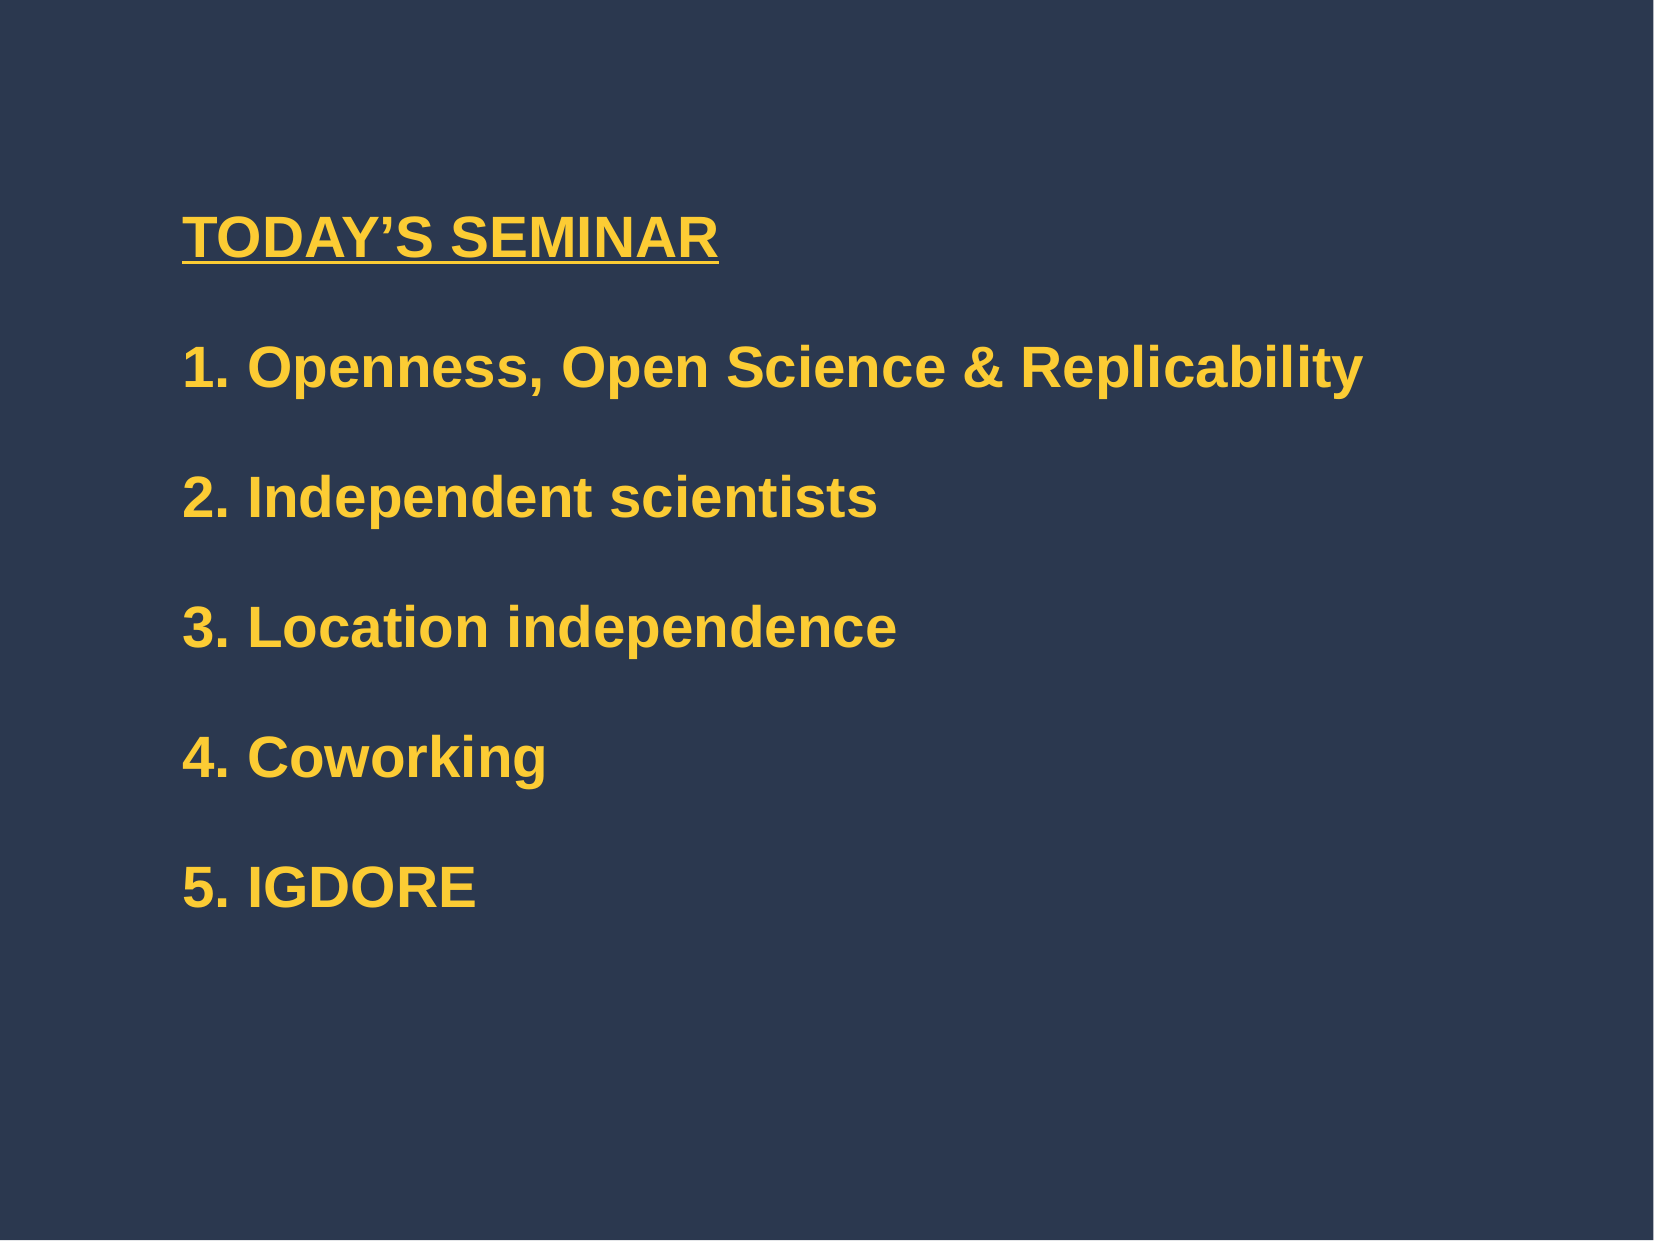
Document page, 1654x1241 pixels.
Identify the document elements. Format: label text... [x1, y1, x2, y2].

text_box TODAY’S SEMINAR 1. Openness, Open Science & Replicability 2. Independent scientists 3. Location independence 4. Coworking 5. IGDORE [0, 0, 1654, 1241]
